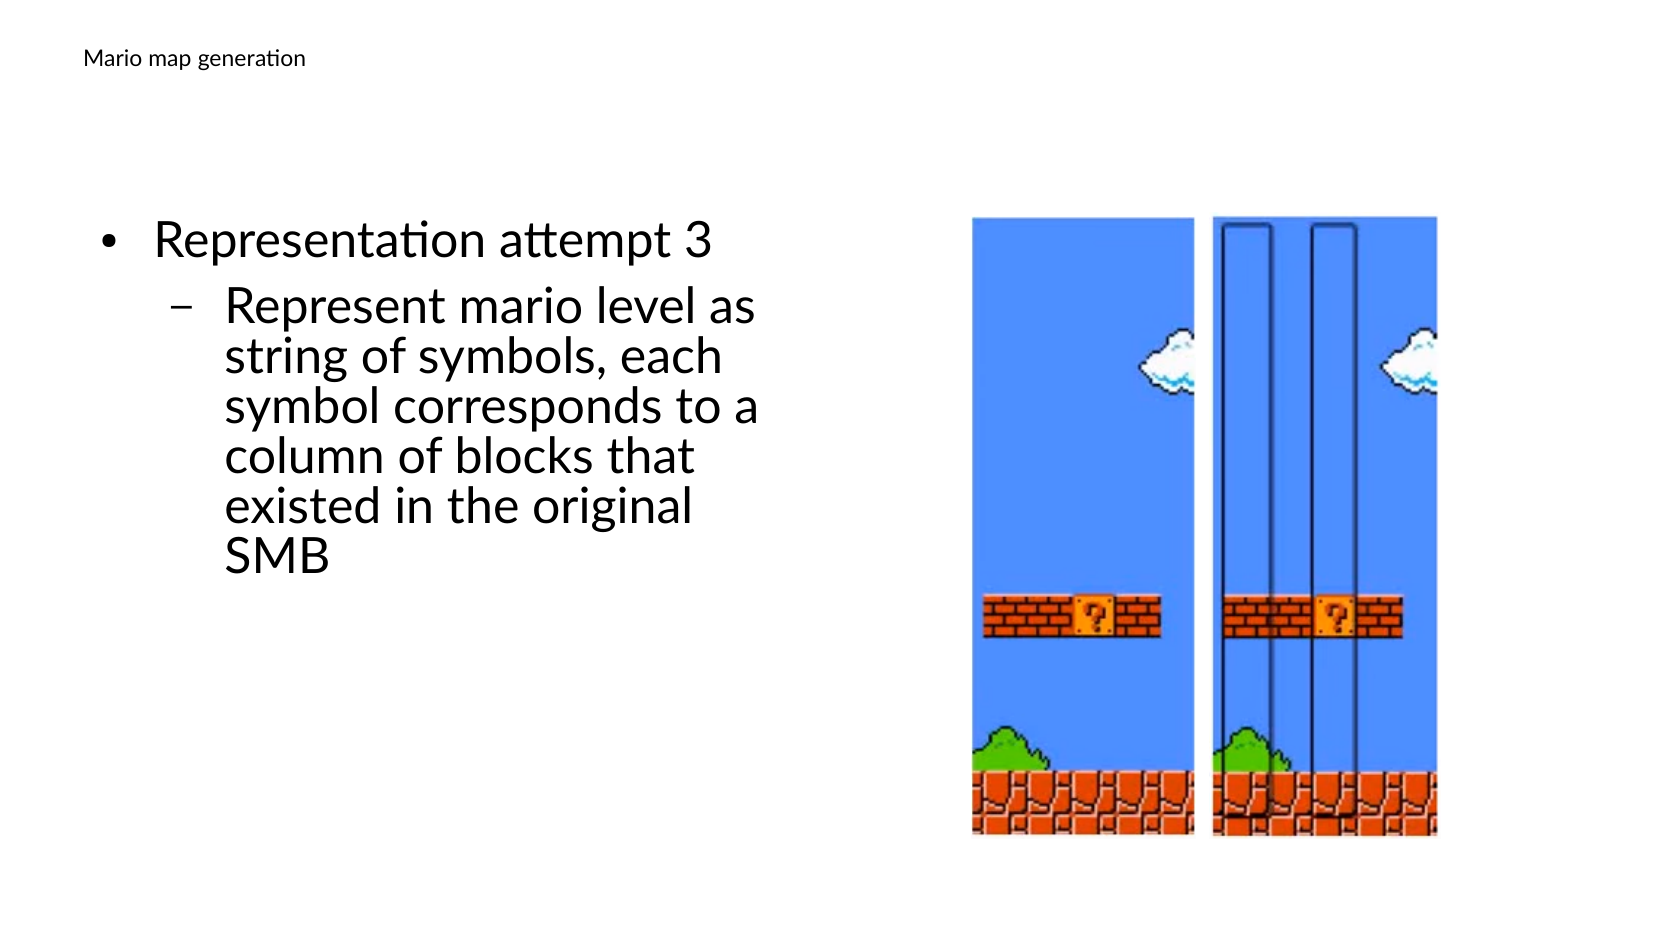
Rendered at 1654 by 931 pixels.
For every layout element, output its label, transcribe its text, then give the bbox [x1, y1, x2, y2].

picture [971, 216, 1196, 839]
title Mario map generation [83, 0, 1571, 119]
picture [1209, 212, 1441, 839]
list Representation attempt 3 Represent mario level as string of symbols, each symbol corresponds to a column of blocks that existed in the original SMB [82, 217, 809, 839]
